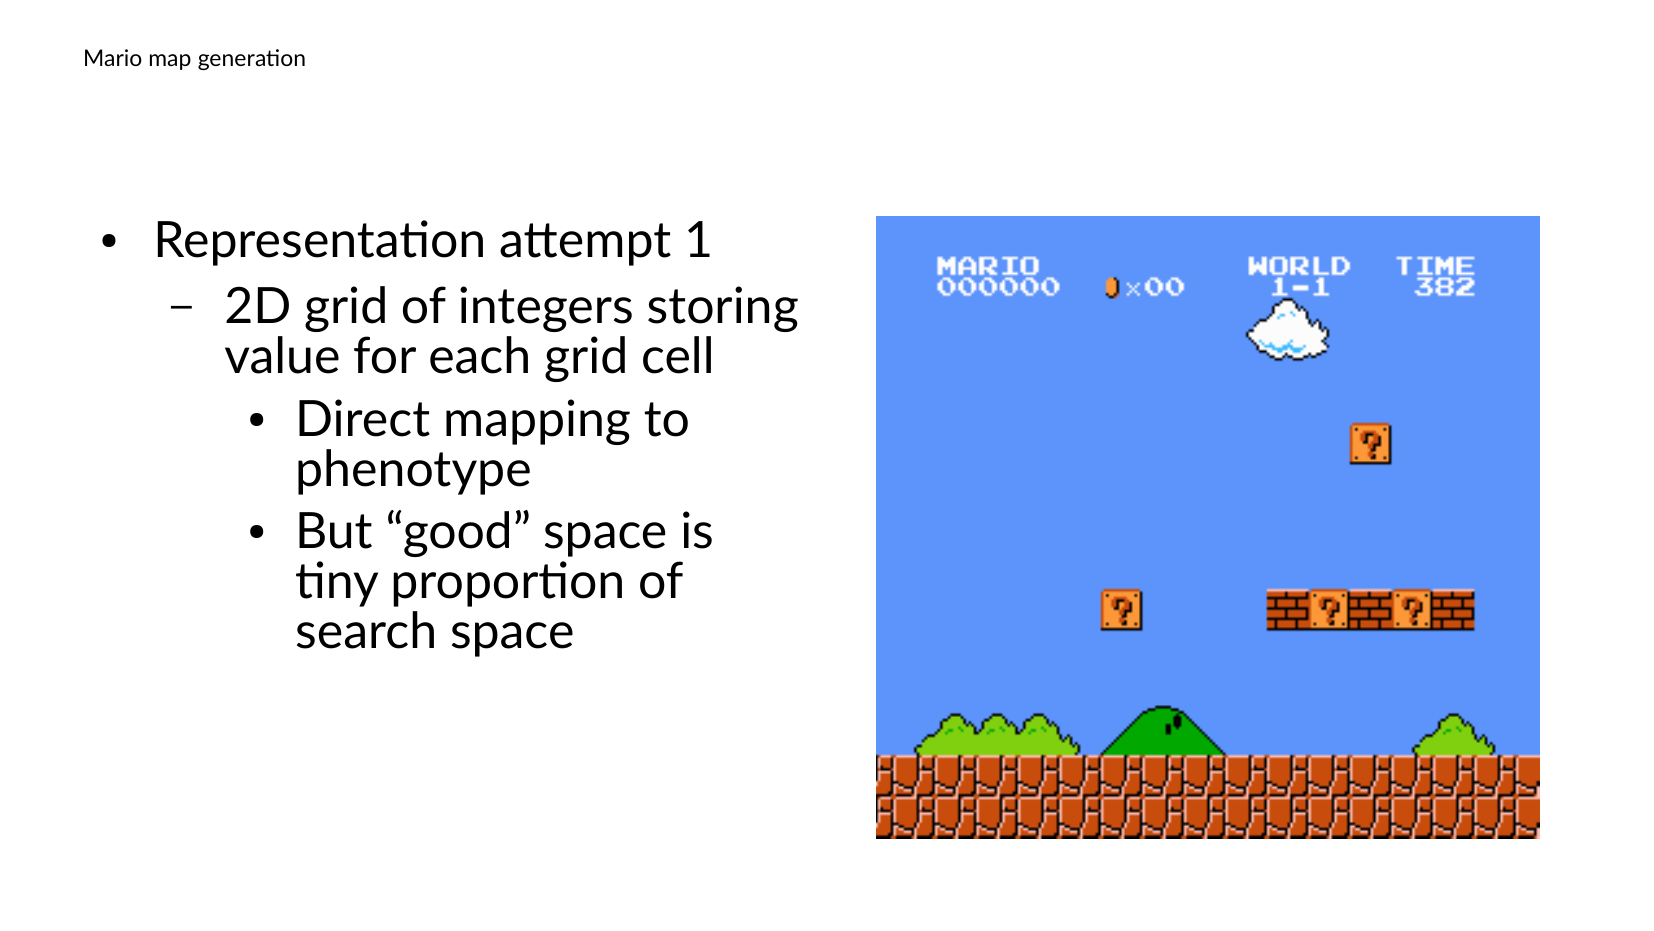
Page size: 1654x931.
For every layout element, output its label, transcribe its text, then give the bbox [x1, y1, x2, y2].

picture [876, 216, 1540, 839]
list Representation attempt 1 2D grid of integers storing value for each grid cell Direct mapping to phenotype But “good” space is tiny proportion of search space [82, 217, 809, 839]
title Mario map generation [83, 0, 1571, 119]
